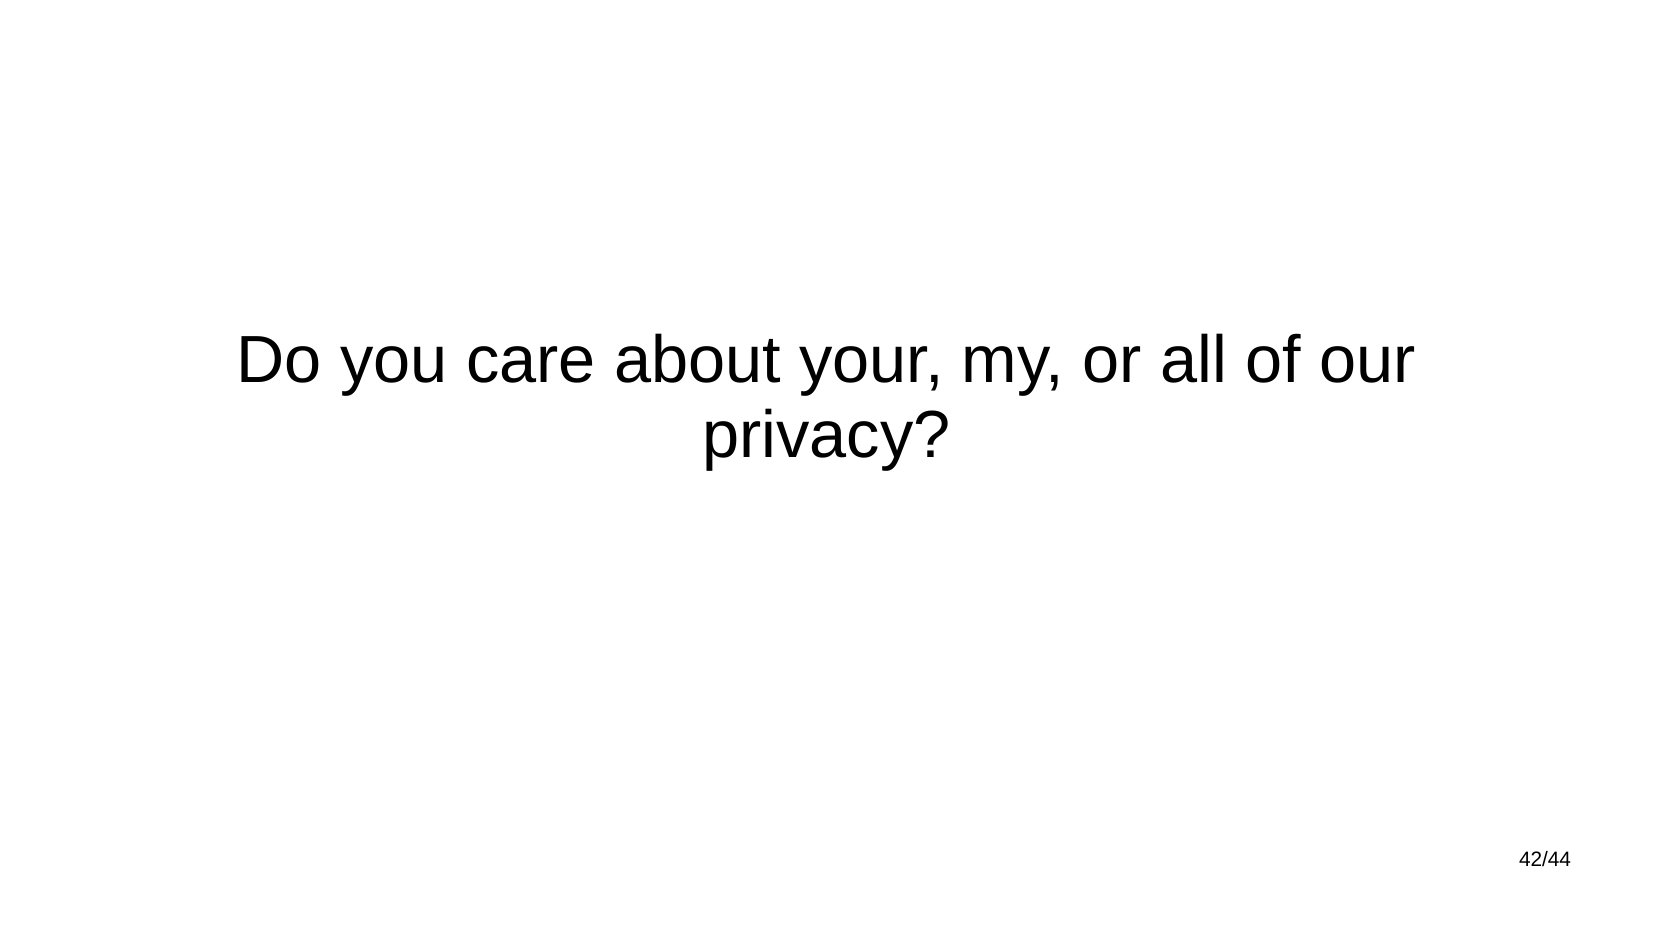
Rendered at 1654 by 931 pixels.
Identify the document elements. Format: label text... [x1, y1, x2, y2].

subtitle Do you care about your, my, or all of our privacy? [82, 37, 1571, 757]
